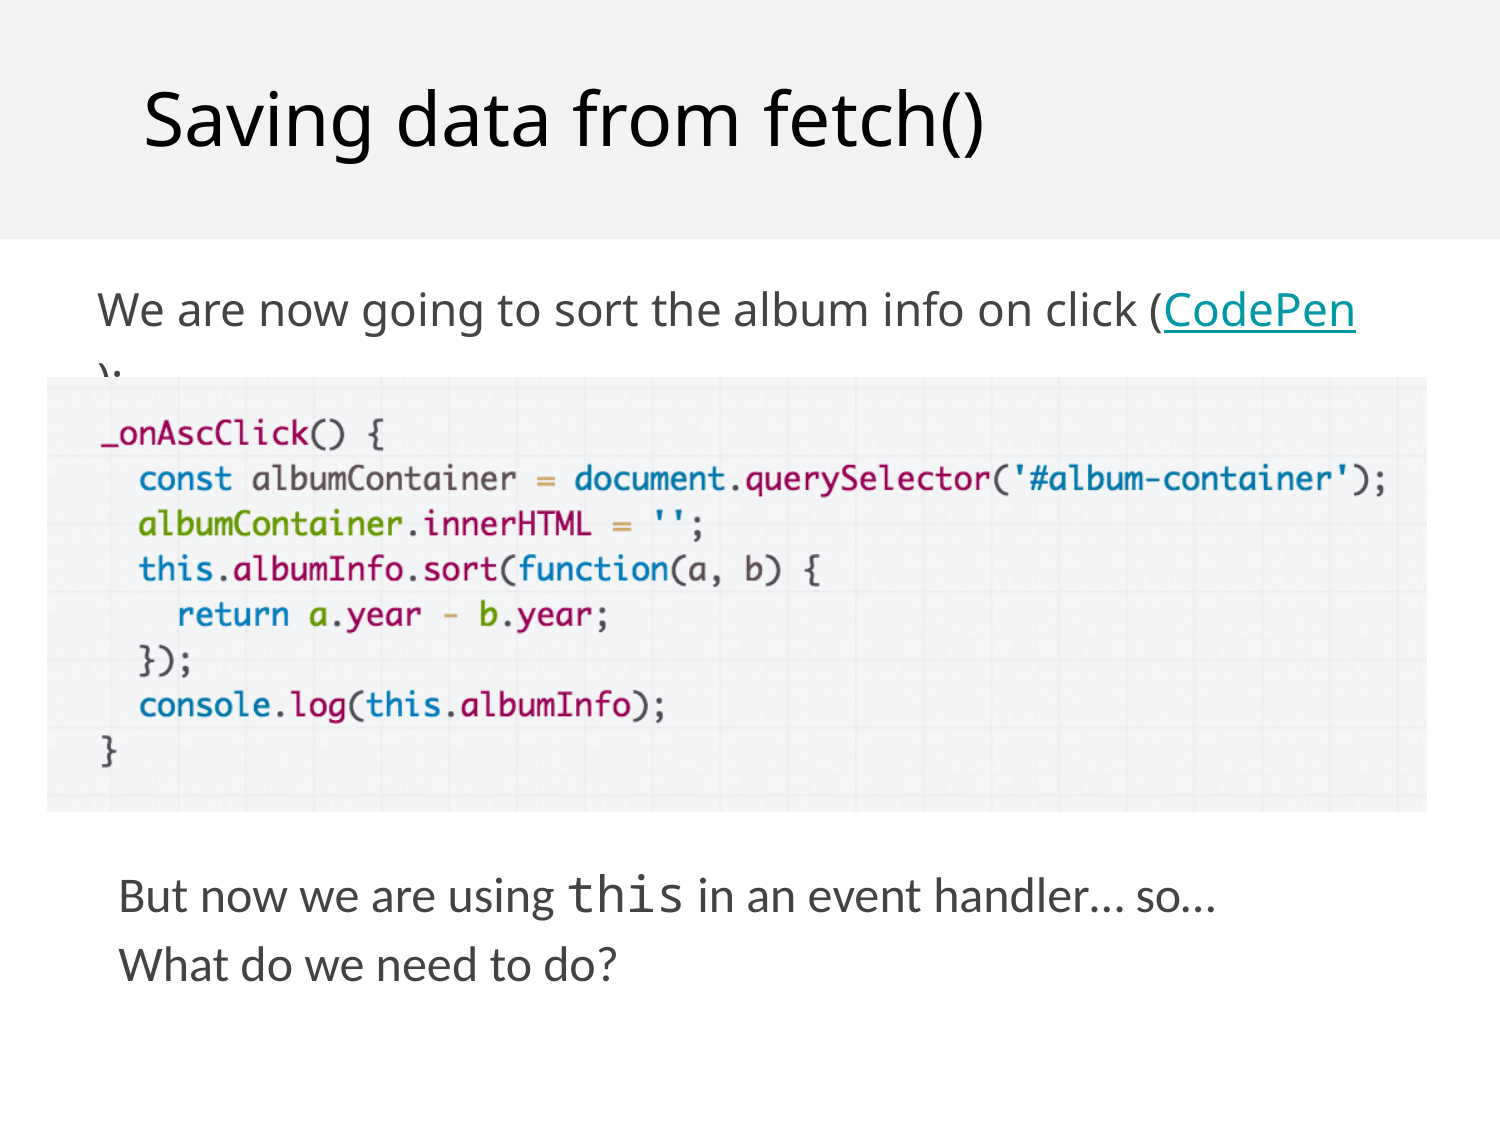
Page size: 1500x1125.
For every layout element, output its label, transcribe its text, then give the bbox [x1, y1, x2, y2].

list But now we are using this in an event handler… so… What do we need to do? [103, 838, 1347, 1001]
title Saving data from fetch() [128, 56, 1372, 183]
picture [47, 377, 1427, 812]
list We are now going to sort the album info on click (CodePen): [82, 255, 1372, 377]
